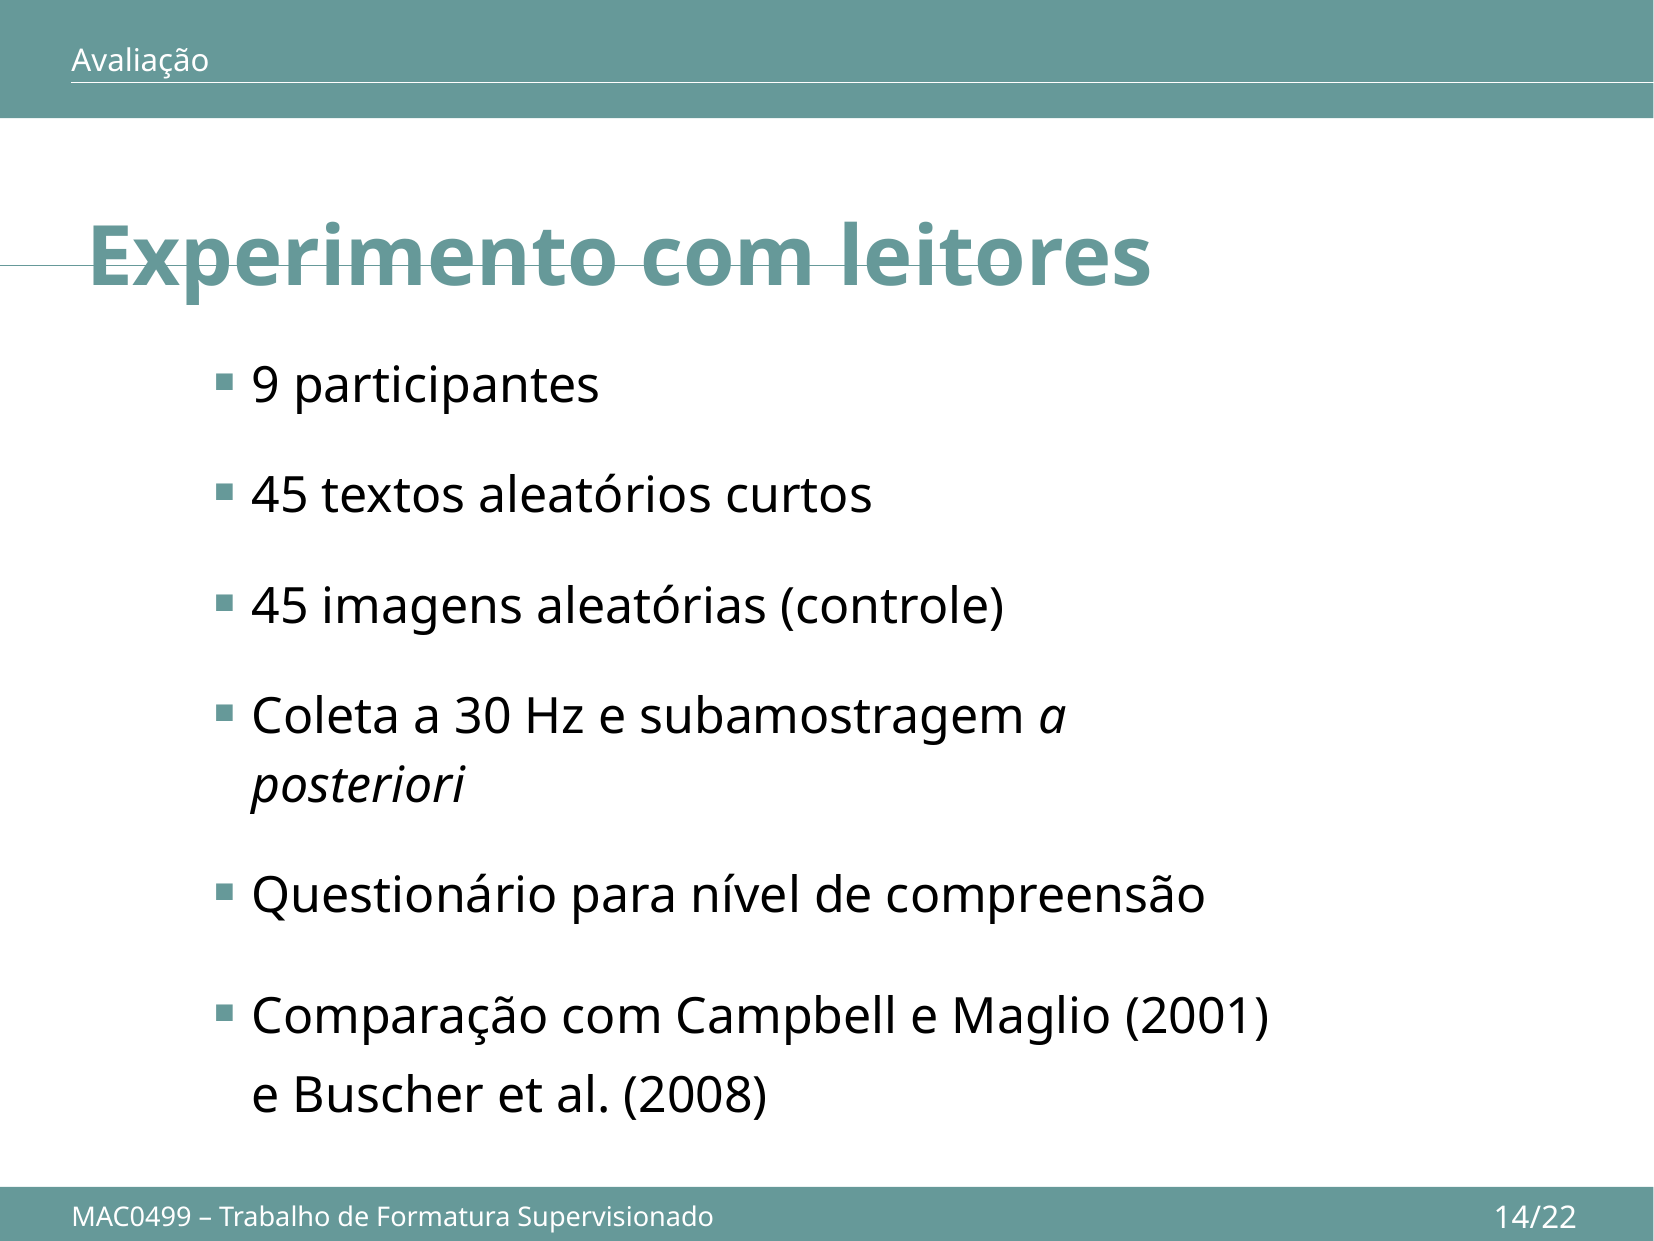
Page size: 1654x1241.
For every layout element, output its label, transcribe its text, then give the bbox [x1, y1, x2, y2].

title MAC0499 – Trabalho de Formatura Supervisionado [71, 1187, 1241, 1241]
title Avaliação [71, 29, 987, 82]
title Avaliação [71, 83, 987, 89]
title 14/22 [1429, 1187, 1578, 1241]
text_box [0, 0, 1654, 119]
text_box Experimento com leitores [71, 188, 1572, 288]
text_box 9 participantes 45 textos aleatórios curtos 45 imagens aleatórias (controle) Coleta a 30 Hz e subamostragem a posteriori Questionário para nível de compreensão Comparação com Campbell e Maglio (2001) e Buscher et al. (2008) [201, 341, 1300, 933]
text_box [0, 1186, 1654, 1241]
